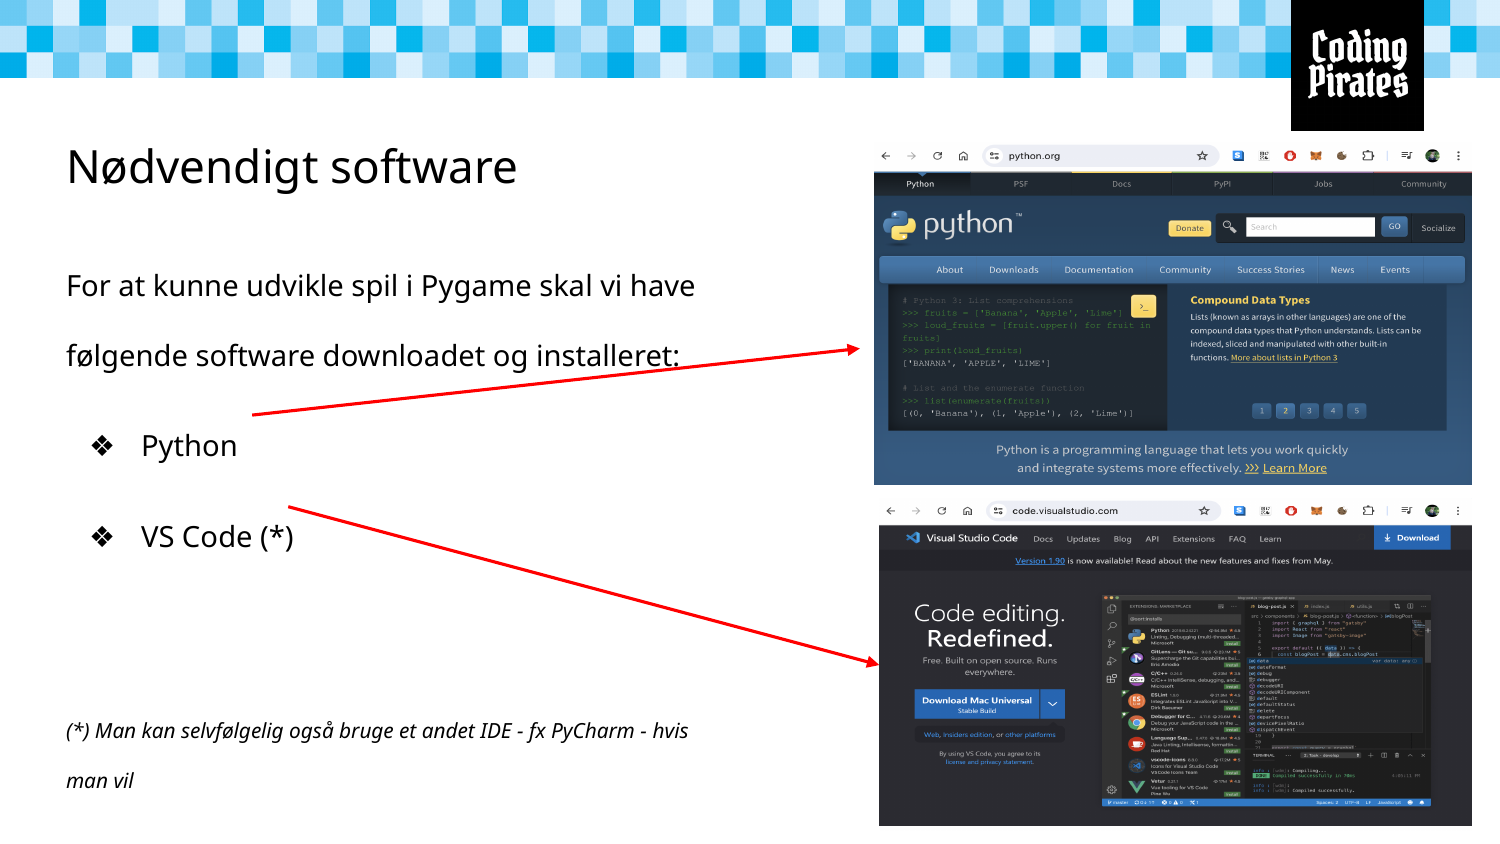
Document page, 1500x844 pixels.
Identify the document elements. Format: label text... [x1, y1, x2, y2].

title Nødvendigt software [51, 123, 1223, 217]
picture [0, 0, 1056, 78]
picture [1291, 0, 1424, 131]
picture [874, 142, 1472, 485]
list For at kunne udvikle spil i Pygame skal vi have følgende software downloadet og installeret: Python VS Code (*) (*) Man kan selvfølgelig også bruge et andet IDE - fx PyCharm - hvis man vil [51, 216, 750, 800]
picture [879, 498, 1472, 831]
